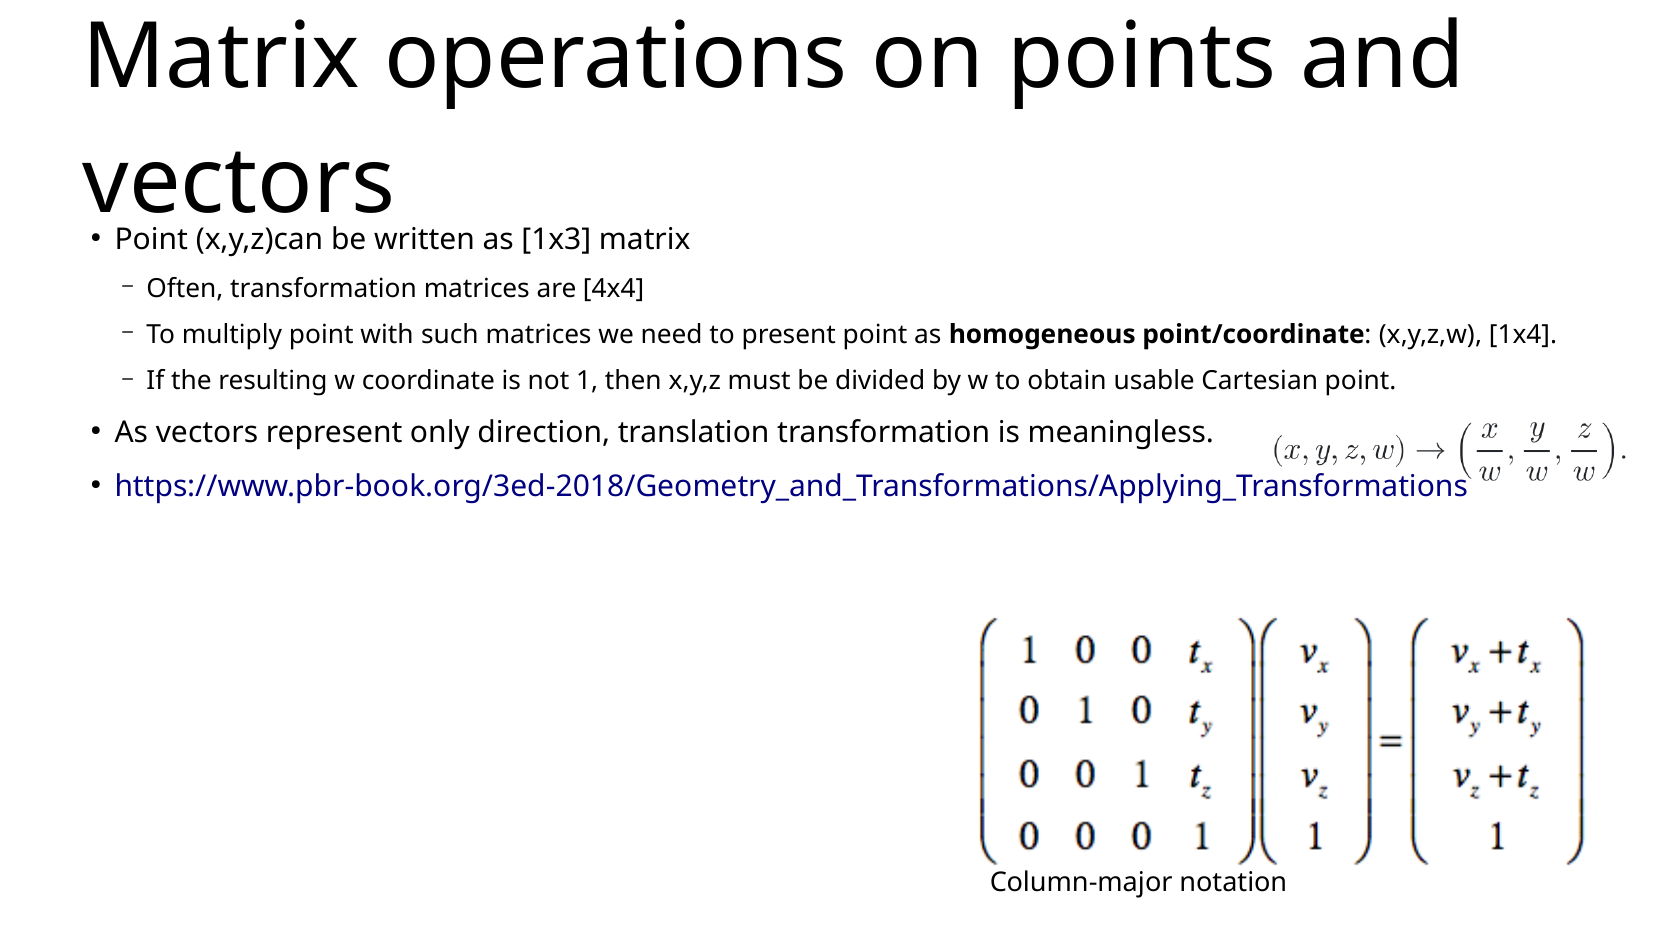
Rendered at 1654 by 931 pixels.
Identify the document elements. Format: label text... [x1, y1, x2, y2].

list Point (x,y,z)can be written as [1x3] matrix Often, transformation matrices are [4x4] To multiply point with such matrices we need to present point as homogeneous point/coordinate: (x,y,z,w), [1x4]. If the resulting w coordinate is not 1, then x,y,z must be divided by w to obtain usable Cartesian point. As vectors represent only direction, translation transformation is meaningless. https://www.pbr-book.org/3ed-2018/Geometry_and_Transformations/Applying_Transformations [82, 217, 1571, 541]
picture [975, 609, 1591, 871]
title Matrix operations on points and vectors [82, 37, 1571, 193]
picture [1571, 404, 1645, 494]
text_box Column-major notation [975, 855, 1366, 917]
